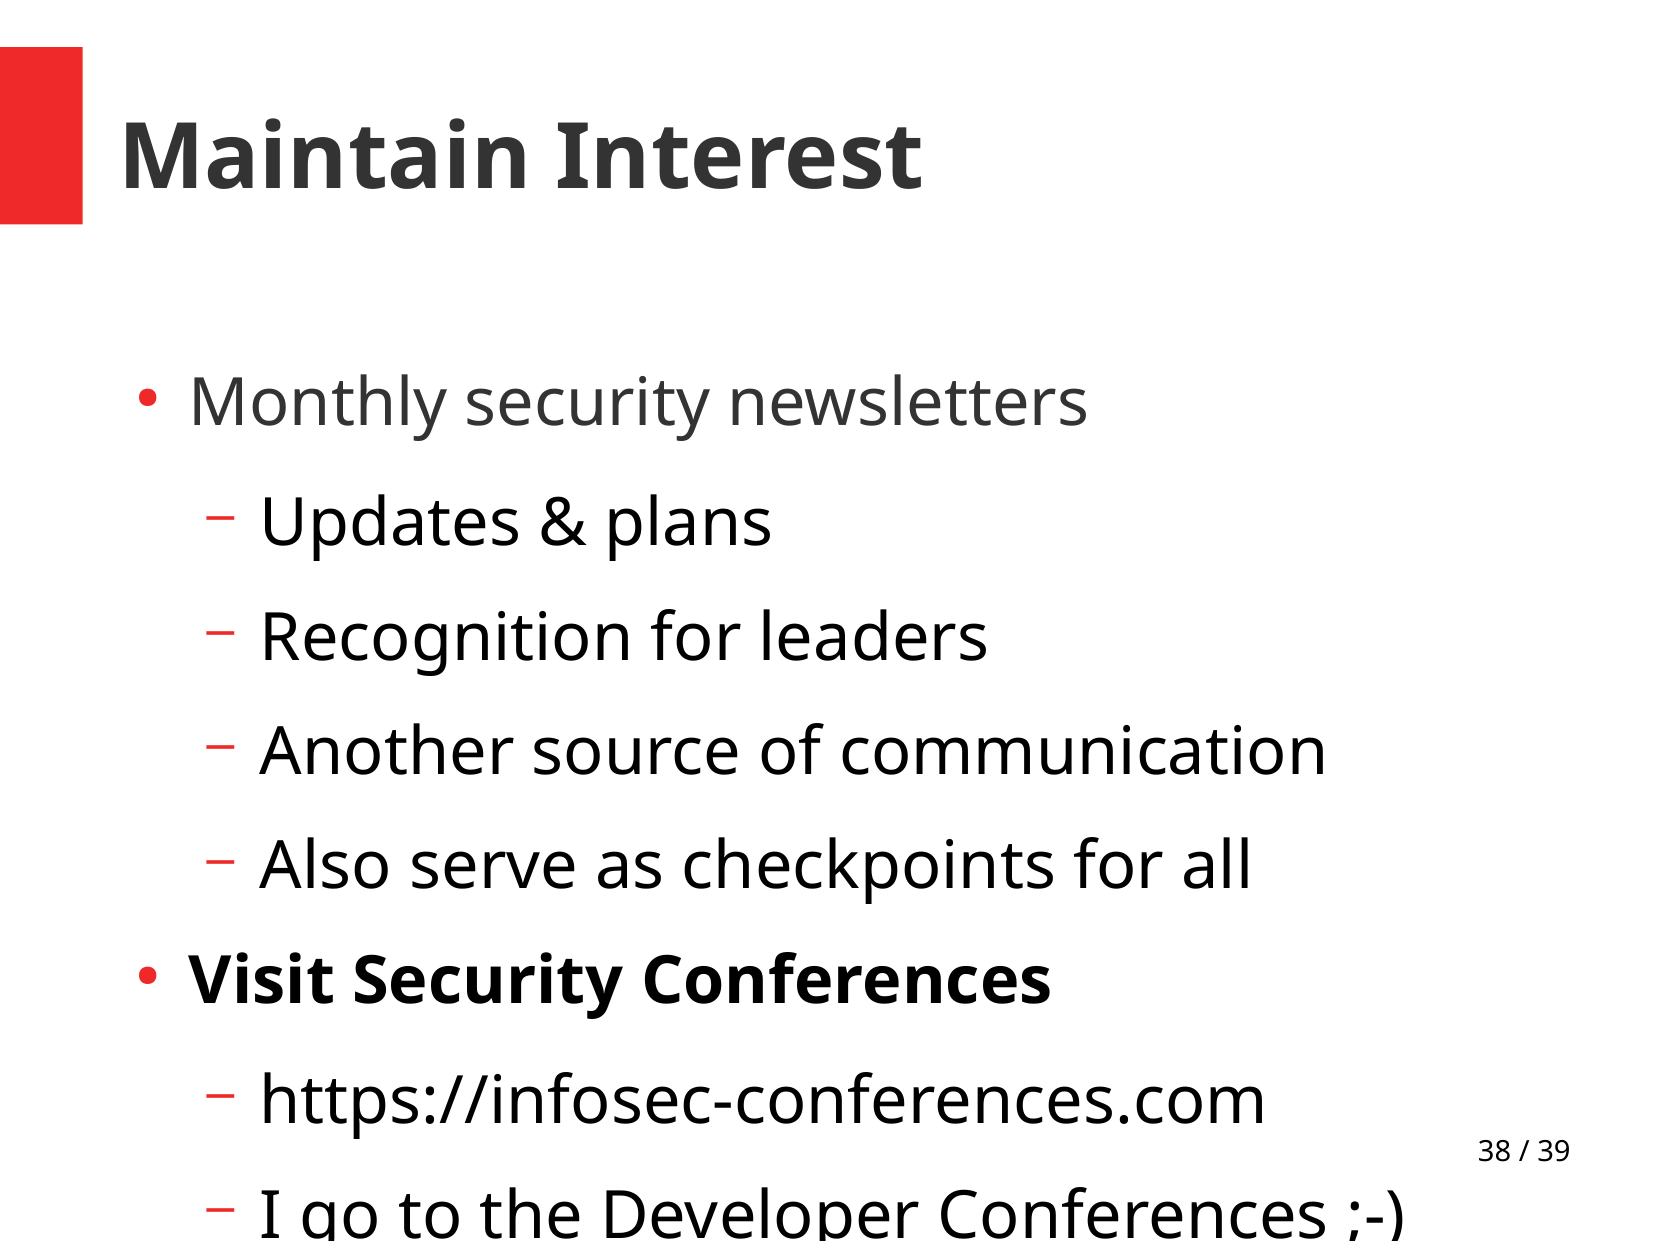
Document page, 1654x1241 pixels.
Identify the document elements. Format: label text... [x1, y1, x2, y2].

title Maintain Interest [118, 49, 1571, 257]
list Monthly security newsletters Updates & plans Recognition for leaders Another source of communication Also serve as checkpoints for all Visit Security Conferences https://infosec-conferences.com I go to the Developer Conferences ;-) [118, 354, 1536, 1074]
